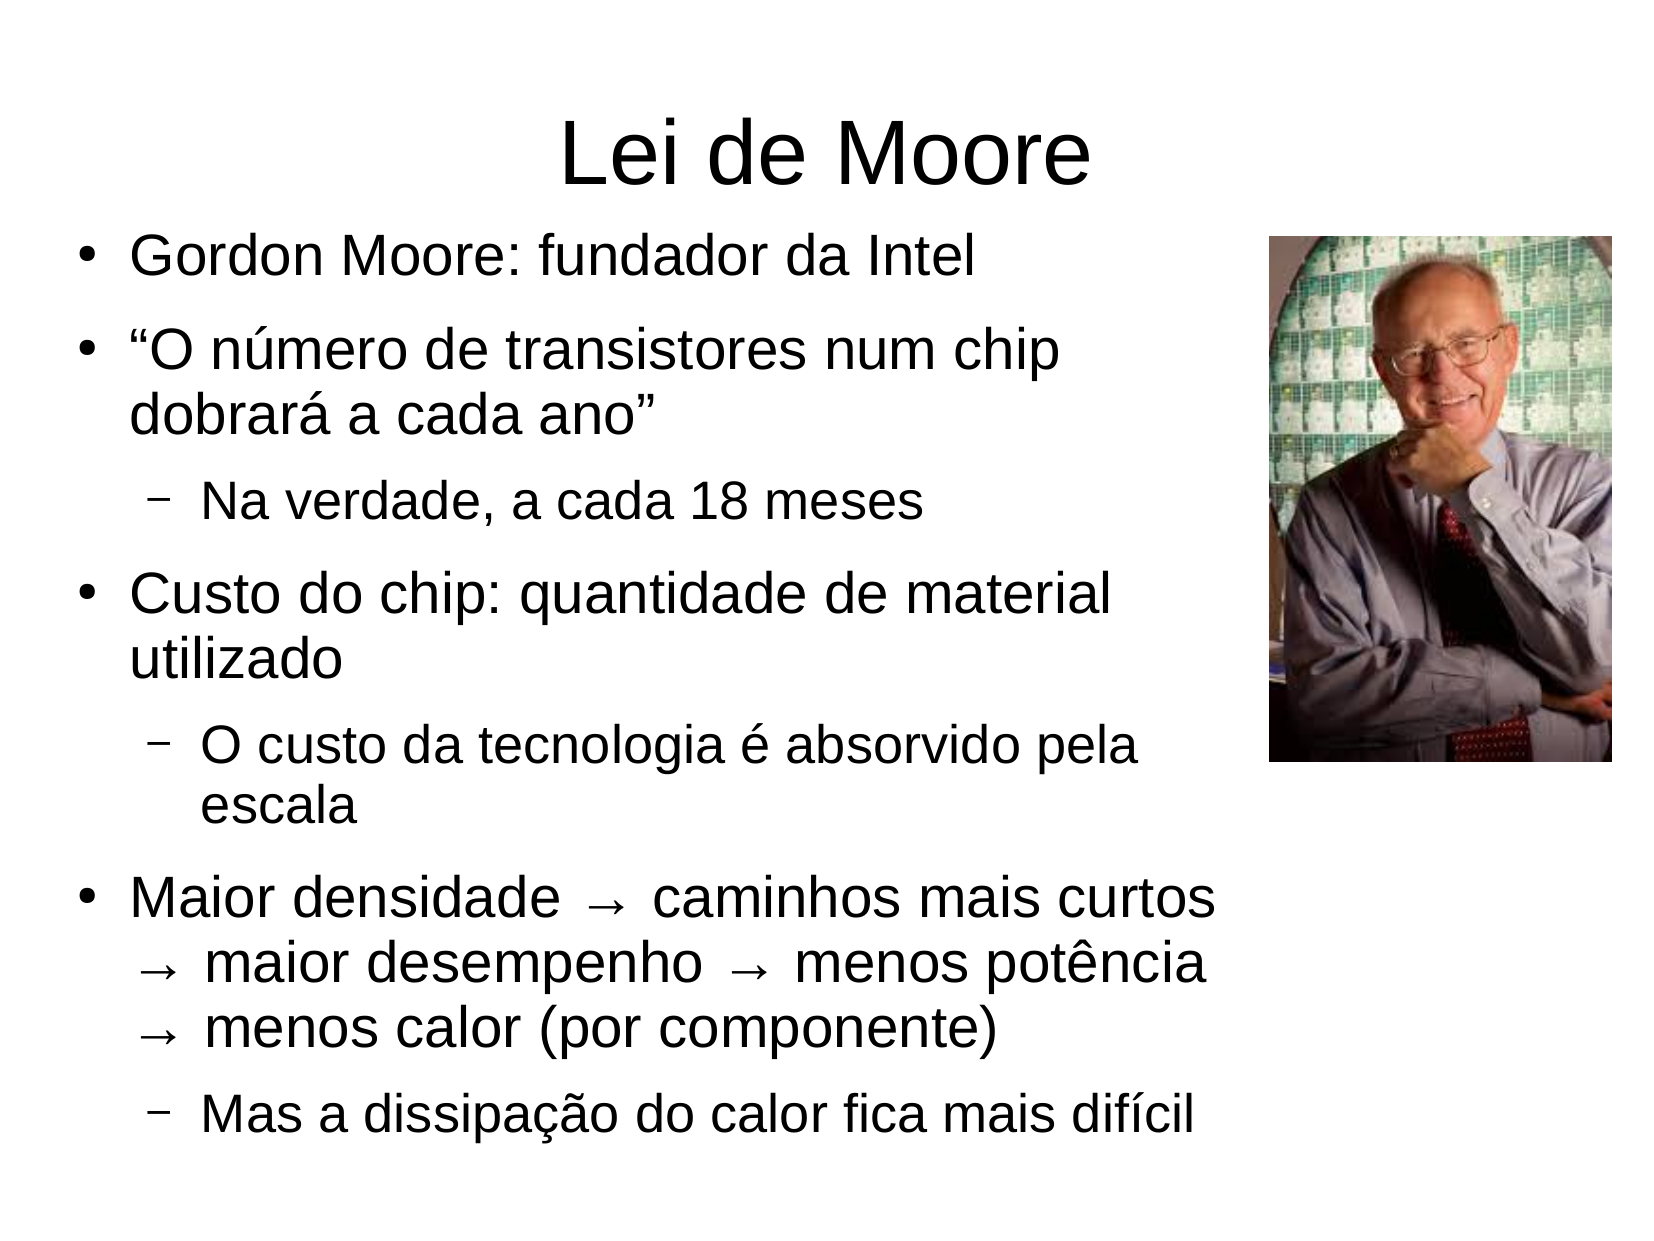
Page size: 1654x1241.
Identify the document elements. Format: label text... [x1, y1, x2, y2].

list Gordon Moore: fundador da Intel “O número de transistores num chip dobrará a cada ano” Na verdade, a cada 18 meses Custo do chip: quantidade de material utilizado O custo da tecnologia é absorvido pela escala Maior densidade → caminhos mais curtos → maior desempenho → menos potência → menos calor (por componente) Mas a dissipação do calor fica mais difícil [59, 222, 1270, 1152]
title Lei de Moore [82, 49, 1571, 236]
picture [1269, 236, 1612, 762]
